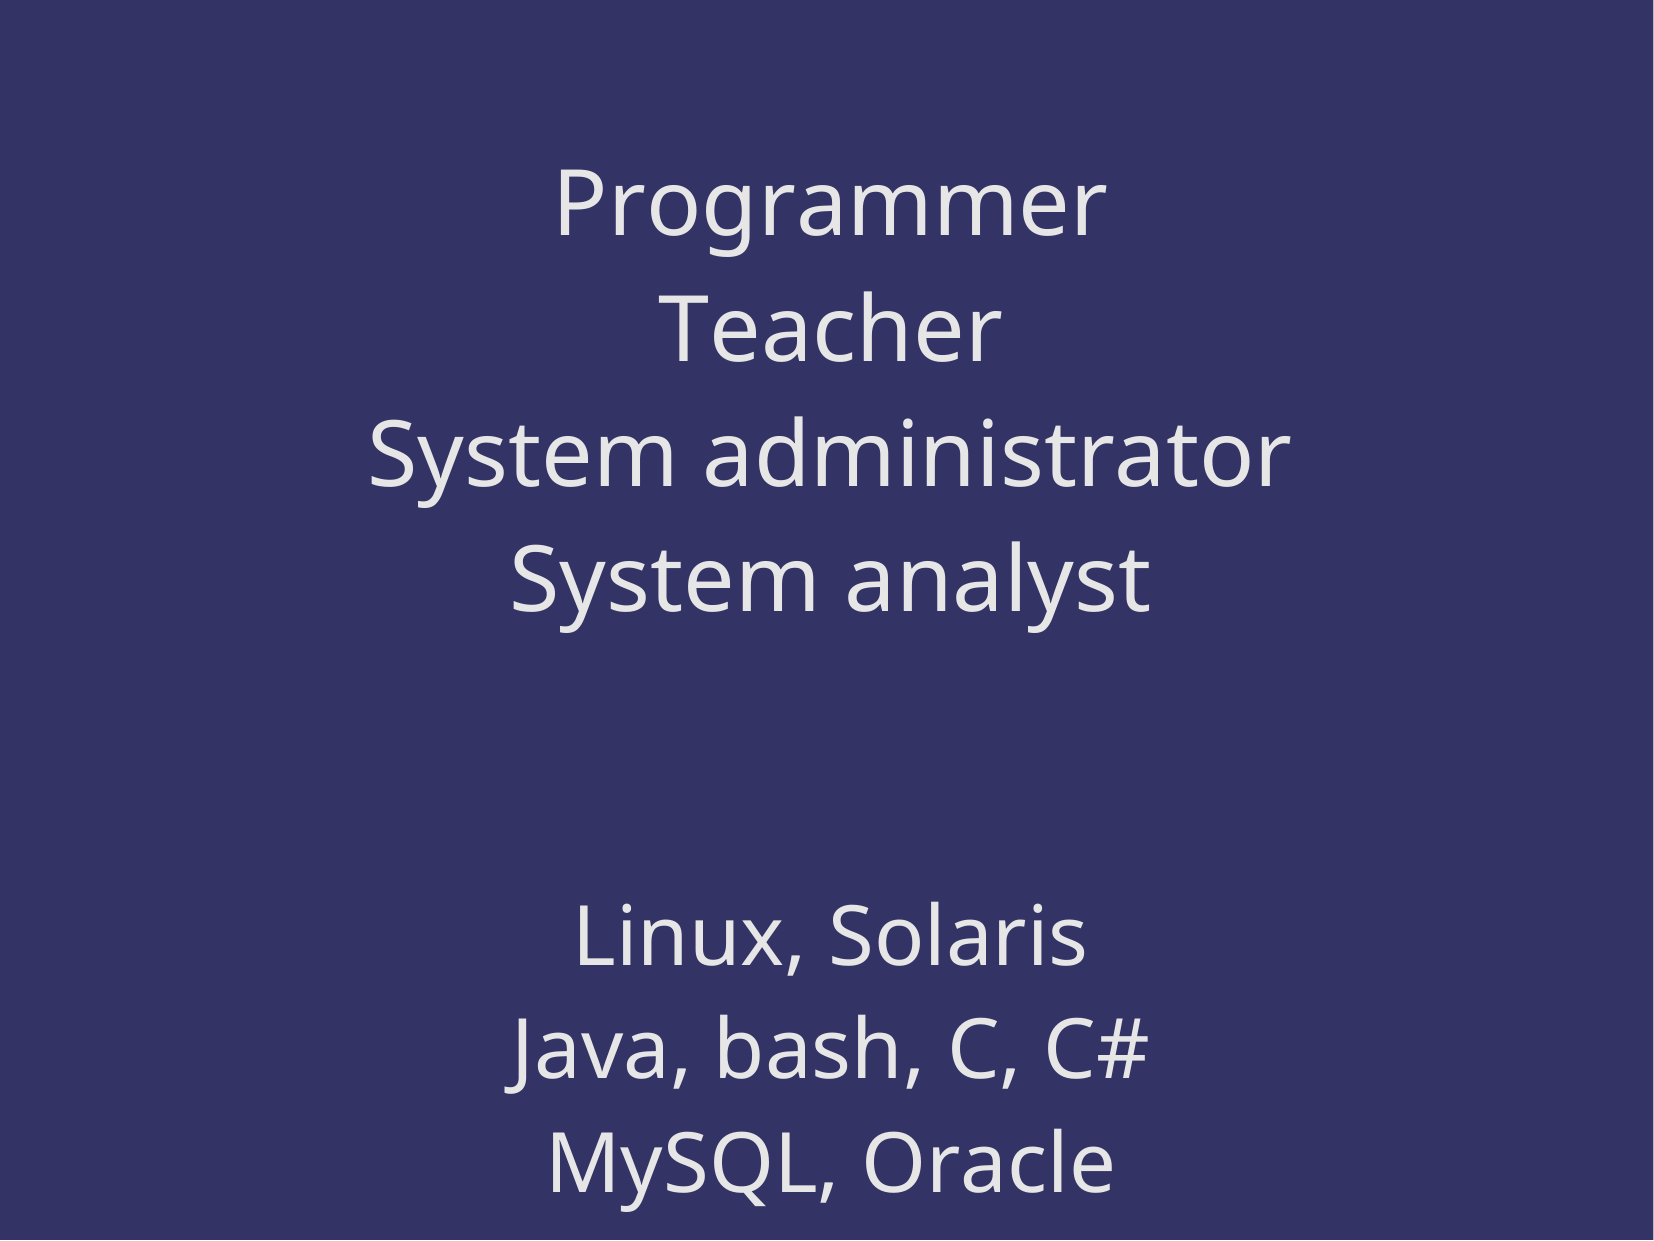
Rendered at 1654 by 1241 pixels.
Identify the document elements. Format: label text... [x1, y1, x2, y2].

title Programmer Teacher System administrator System analyst Linux, Solaris Java, bash, C, C# MySQL, Oracle [71, 60, 1591, 1171]
